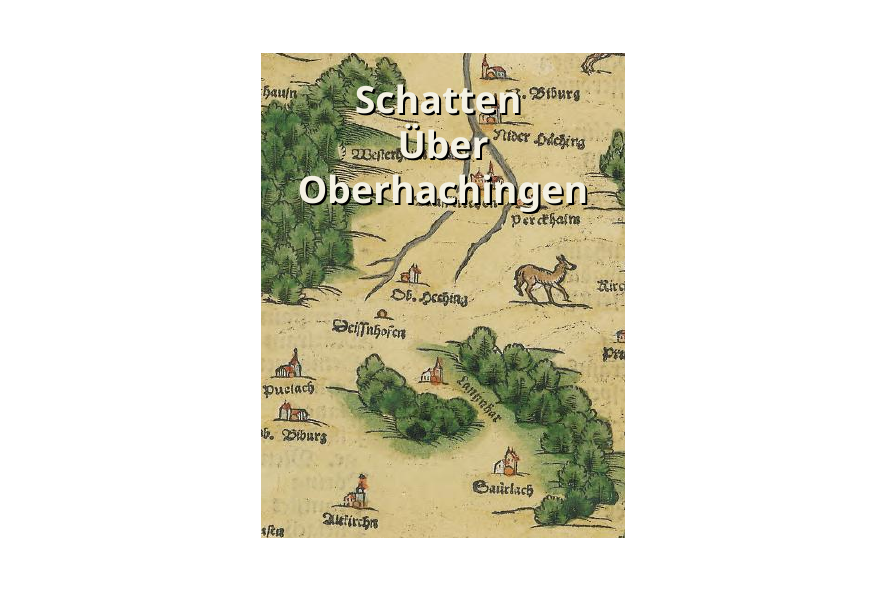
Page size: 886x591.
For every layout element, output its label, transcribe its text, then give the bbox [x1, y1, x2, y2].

text_box Schatten Über Oberhachingen [314, 72, 572, 217]
picture [261, 53, 625, 538]
